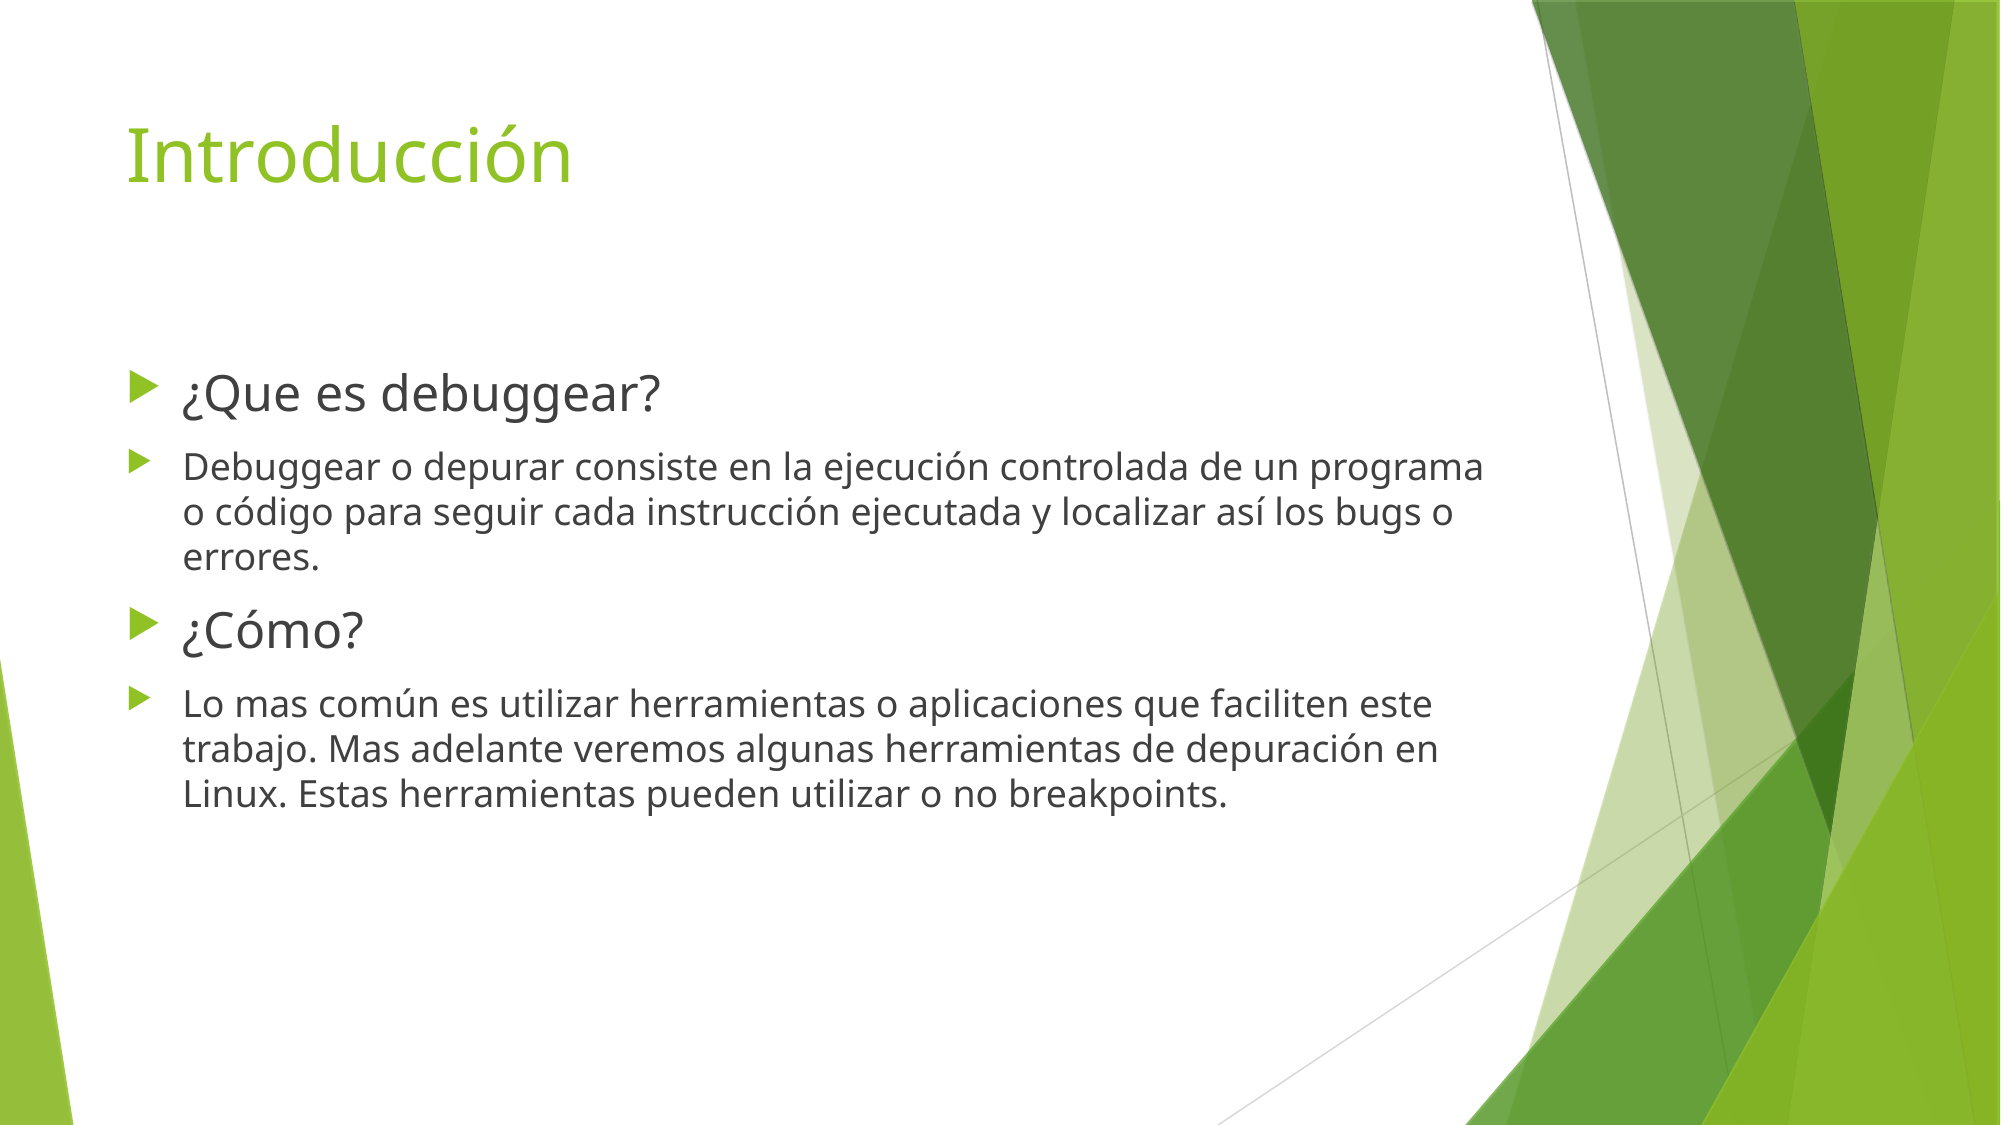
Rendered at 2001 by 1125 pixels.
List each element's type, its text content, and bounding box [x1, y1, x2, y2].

list ¿Que es debuggear? Debuggear o depurar consiste en la ejecución controlada de un programa o código para seguir cada instrucción ejecutada y localizar así los bugs o errores. ¿Cómo? Lo mas común es utilizar herramientas o aplicaciones que faciliten este trabajo. Mas adelante veremos algunas herramientas de depuración en Linux. Estas herramientas pueden utilizar o no breakpoints. [111, 354, 1522, 992]
title Introducción [111, 99, 1522, 317]
